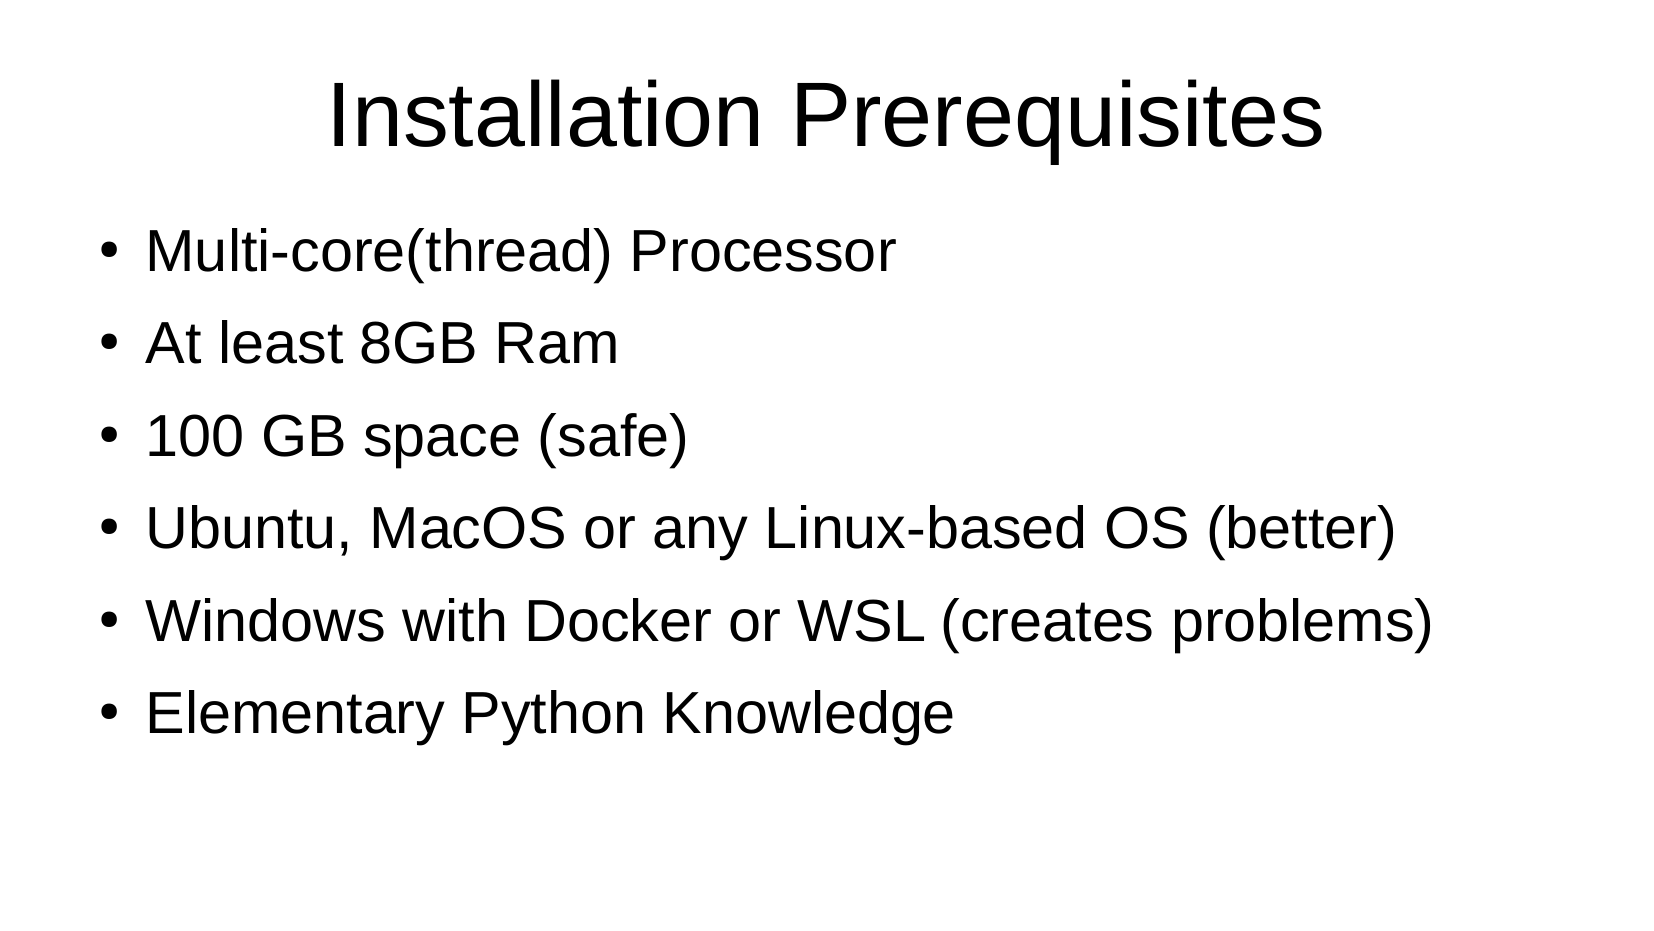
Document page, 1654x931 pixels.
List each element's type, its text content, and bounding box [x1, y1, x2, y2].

list Multi-core(thread) Processor At least 8GB Ram 100 GB space (safe) Ubuntu, MacOS or any Linux-based OS (better) Windows with Docker or WSL (creates problems) Elementary Python Knowledge [82, 217, 1571, 758]
title Installation Prerequisites [82, 37, 1571, 193]
